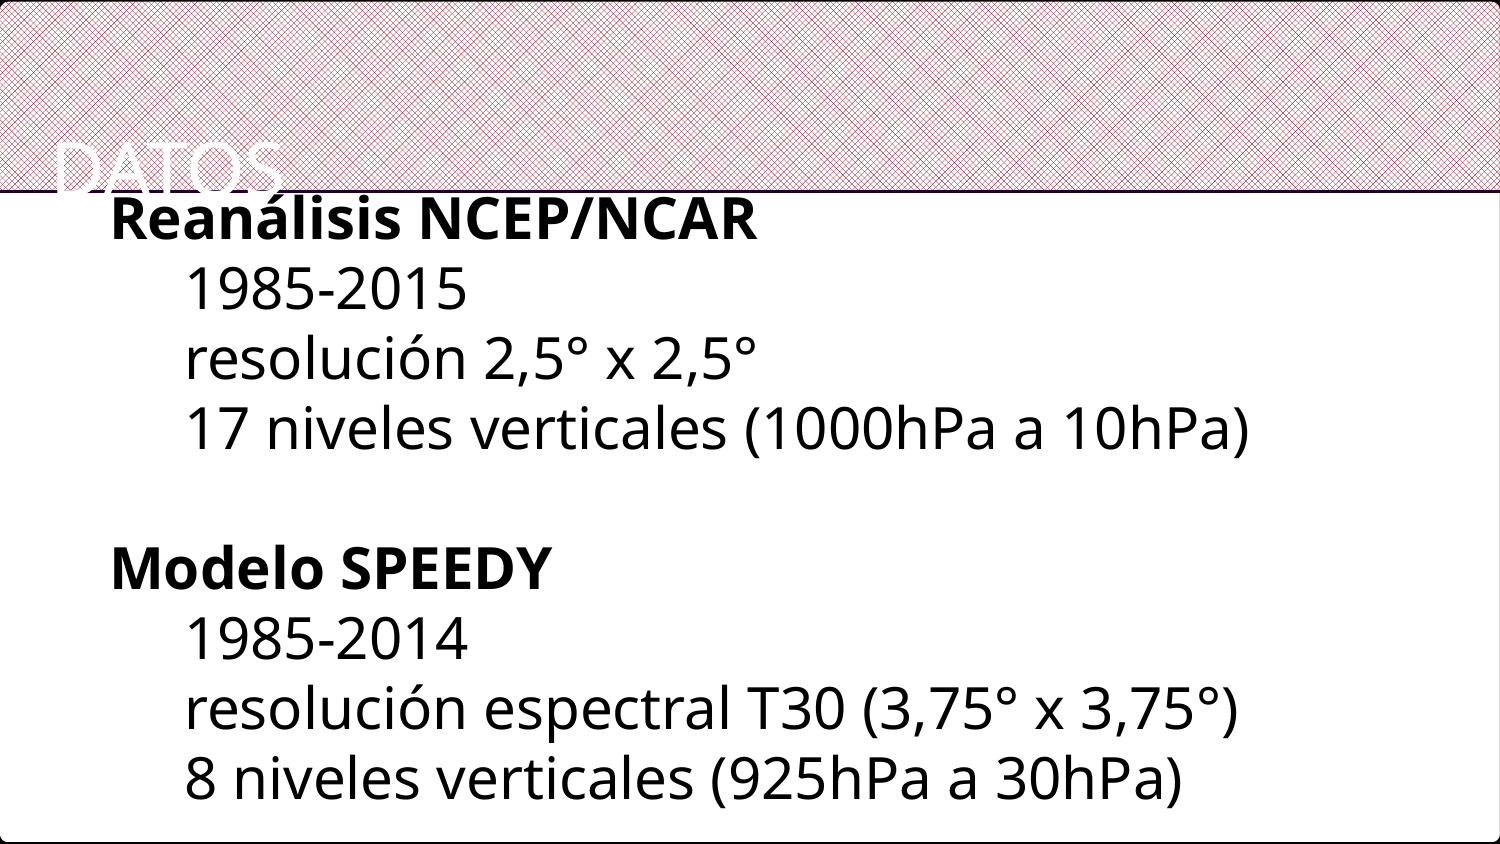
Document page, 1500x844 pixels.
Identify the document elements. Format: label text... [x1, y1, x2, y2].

text_box Reanálisis NCEP/NCAR 1985-2015 resolución 2,5° x 2,5° 17 niveles verticales (1000hPa a 10hPa) Modelo SPEEDY 1985-2014 resolución espectral T30 (3,75° x 3,75°) 8 niveles verticales (925hPa a 30hPa) [94, 173, 1406, 819]
list Datos [35, 91, 1465, 243]
